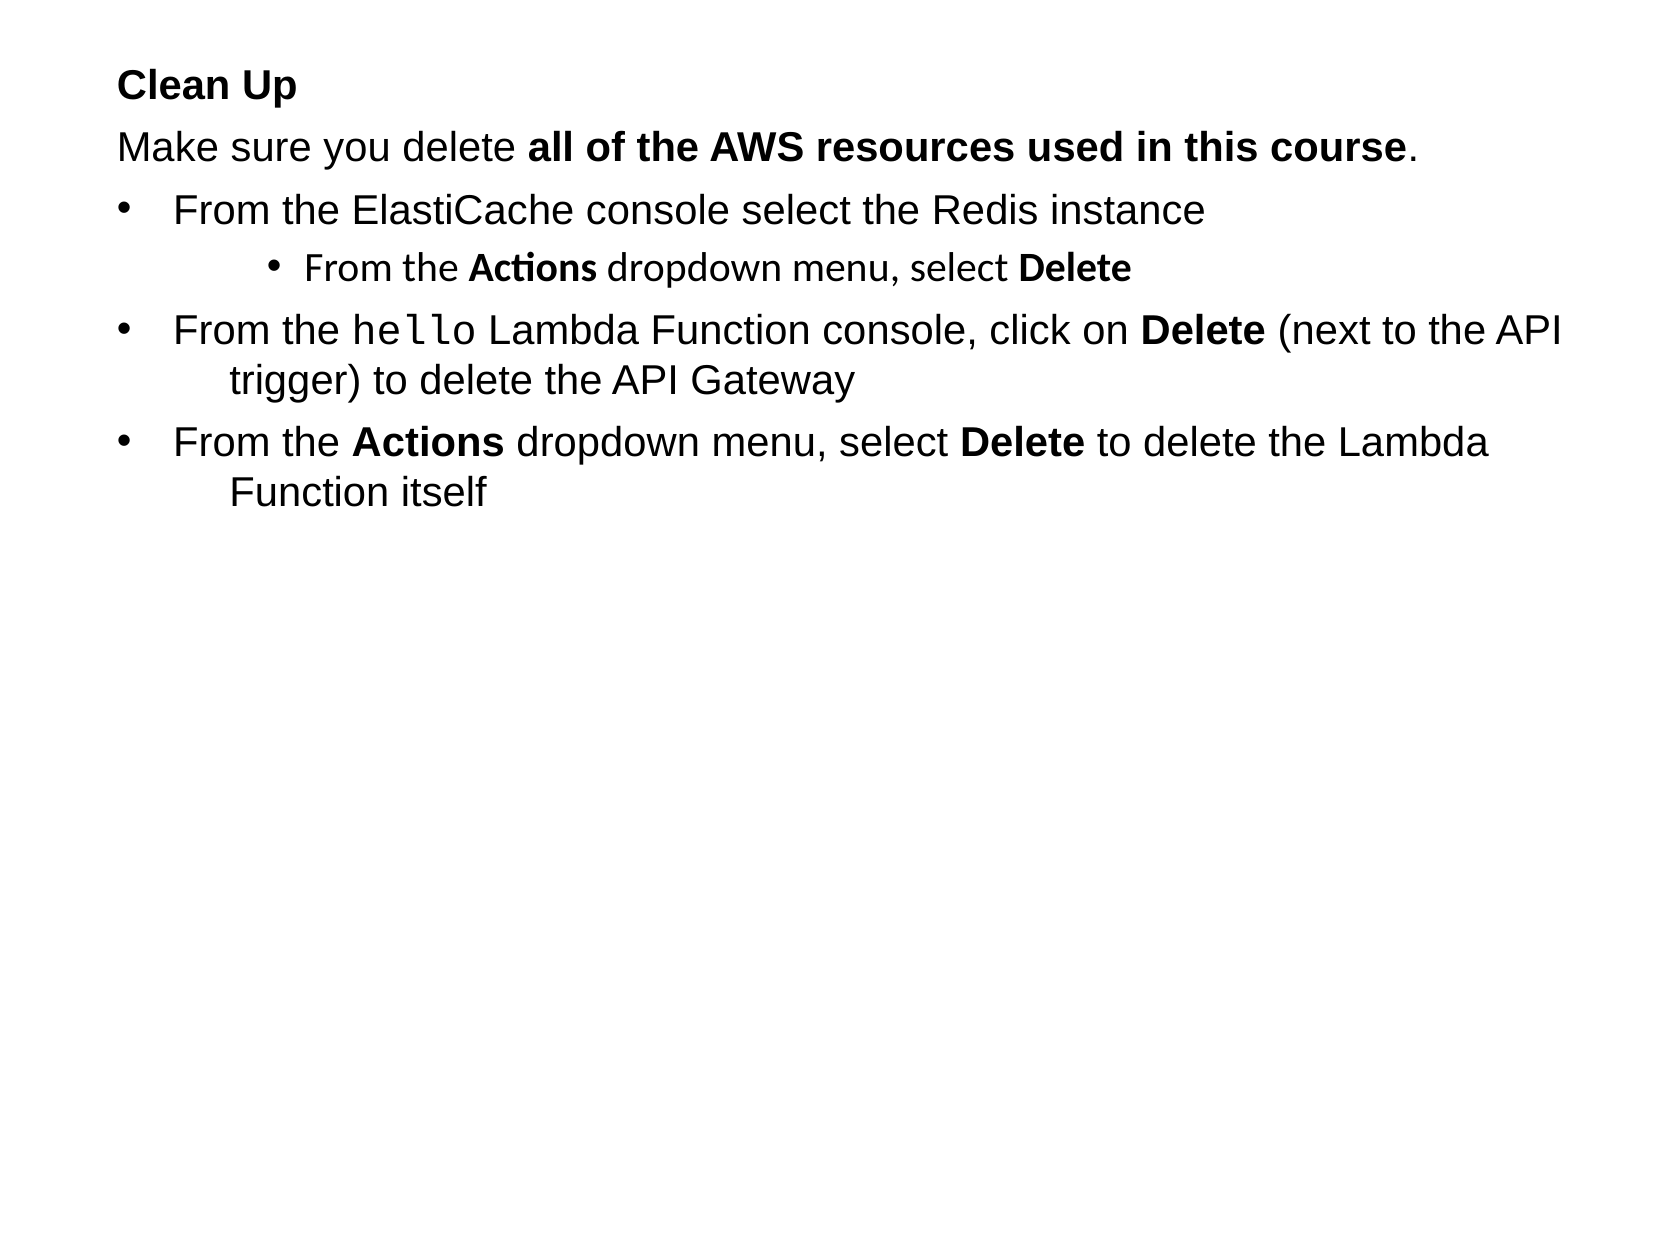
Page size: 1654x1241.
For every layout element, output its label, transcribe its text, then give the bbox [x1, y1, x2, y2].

text_box Clean Up Make sure you delete all of the AWS resources used in this course. From the ElastiCache console select the Redis instance From the Actions dropdown menu, select Delete From the hello Lambda Function console, click on Delete (next to the API trigger) to delete the API Gateway From the Actions dropdown menu, select Delete to delete the Lambda Function itself [116, 57, 1654, 158]
